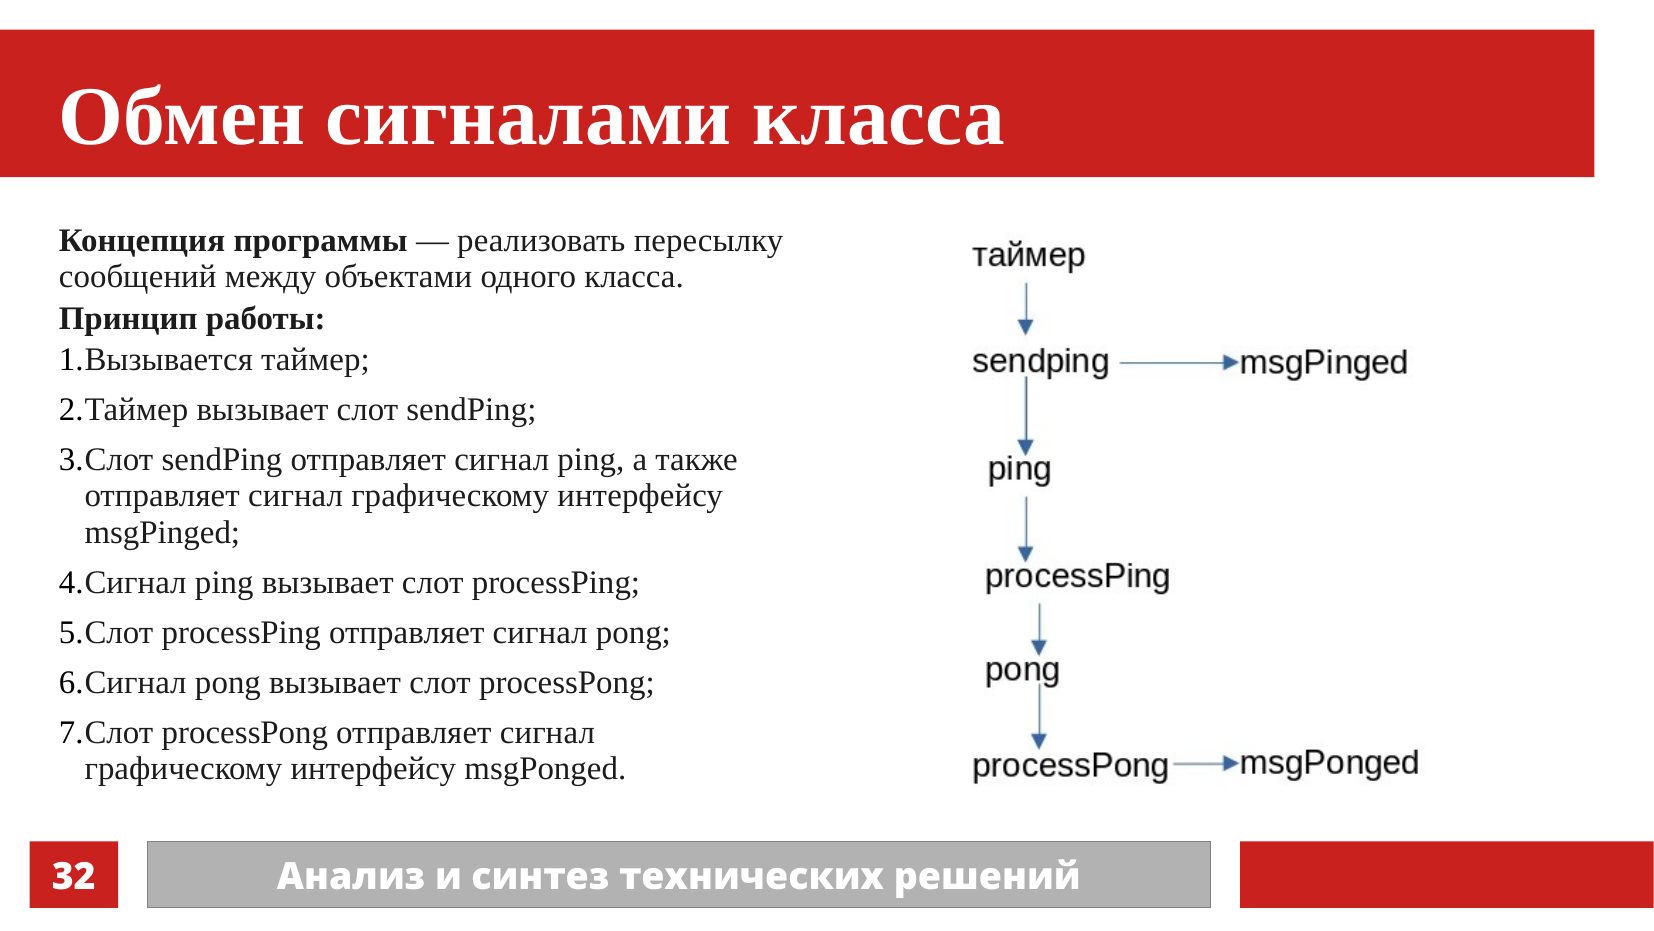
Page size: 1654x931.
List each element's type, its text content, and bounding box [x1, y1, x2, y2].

title Обмен сигналами класса [59, 44, 1595, 163]
picture [961, 221, 1435, 798]
list Концепция программы — реализовать пересылку сообщений между объектами одного класса. Принцип работы: Вызывается таймер; Таймер вызывает слот sendPing; Слот sendPing отправляет сигнал ping, а также отправляет сигнал графическому интерфейсу msgPinged; Сигнал ping вызывает слот processPing; Слот processPing отправляет сигнал pong; Сигнал pong вызывает слот processPong; Слот processPong отправляет сигнал графическому интерфейсу msgPonged. [59, 221, 794, 798]
